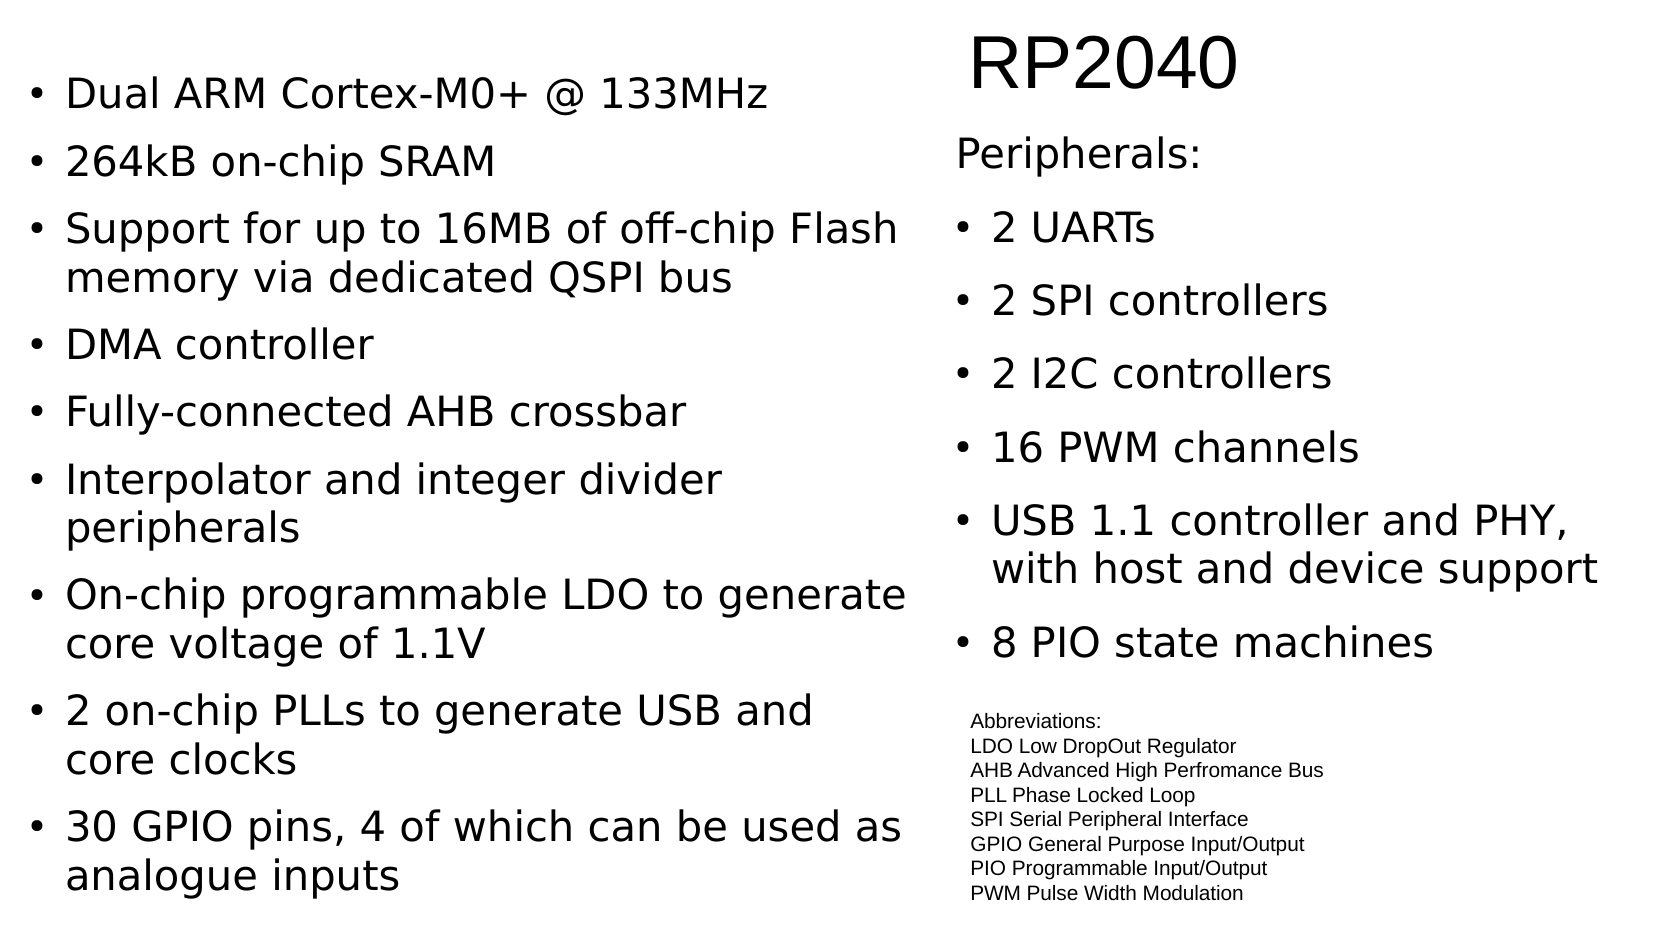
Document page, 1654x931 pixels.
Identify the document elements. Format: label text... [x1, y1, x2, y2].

title RP2040 [968, 20, 1654, 105]
text_box Abbreviations: LDO Low DropOut Regulator AHB Advanced High Perfromance Bus PLL Phase Locked Loop SPI Serial Peripheral Interface GPIO General Purpose Input/Output PIO Programmable Input/Output PWM Pulse Width Modulation [955, 702, 1565, 912]
text_box Peripherals: 2 UARTs 2 SPI controllers 2 I2C controllers 16 PWM channels USB 1.1 controller and PHY, with host and device support 8 PIO state machines [940, 122, 1654, 931]
subtitle Dual ARM Cortex-M0+ @ 133MHz 264kB on-chip SRAM Support for up to 16MB of off-chip Flash memory via dedicated QSPI bus DMA controller Fully-connected AHB crossbar Interpolator and integer divider peripherals On-chip programmable LDO to generate core voltage of 1.1V 2 on-chip PLLs to generate USB and core clocks 30 GPIO pins, 4 of which can be used as analogue inputs [29, 39, 916, 931]
